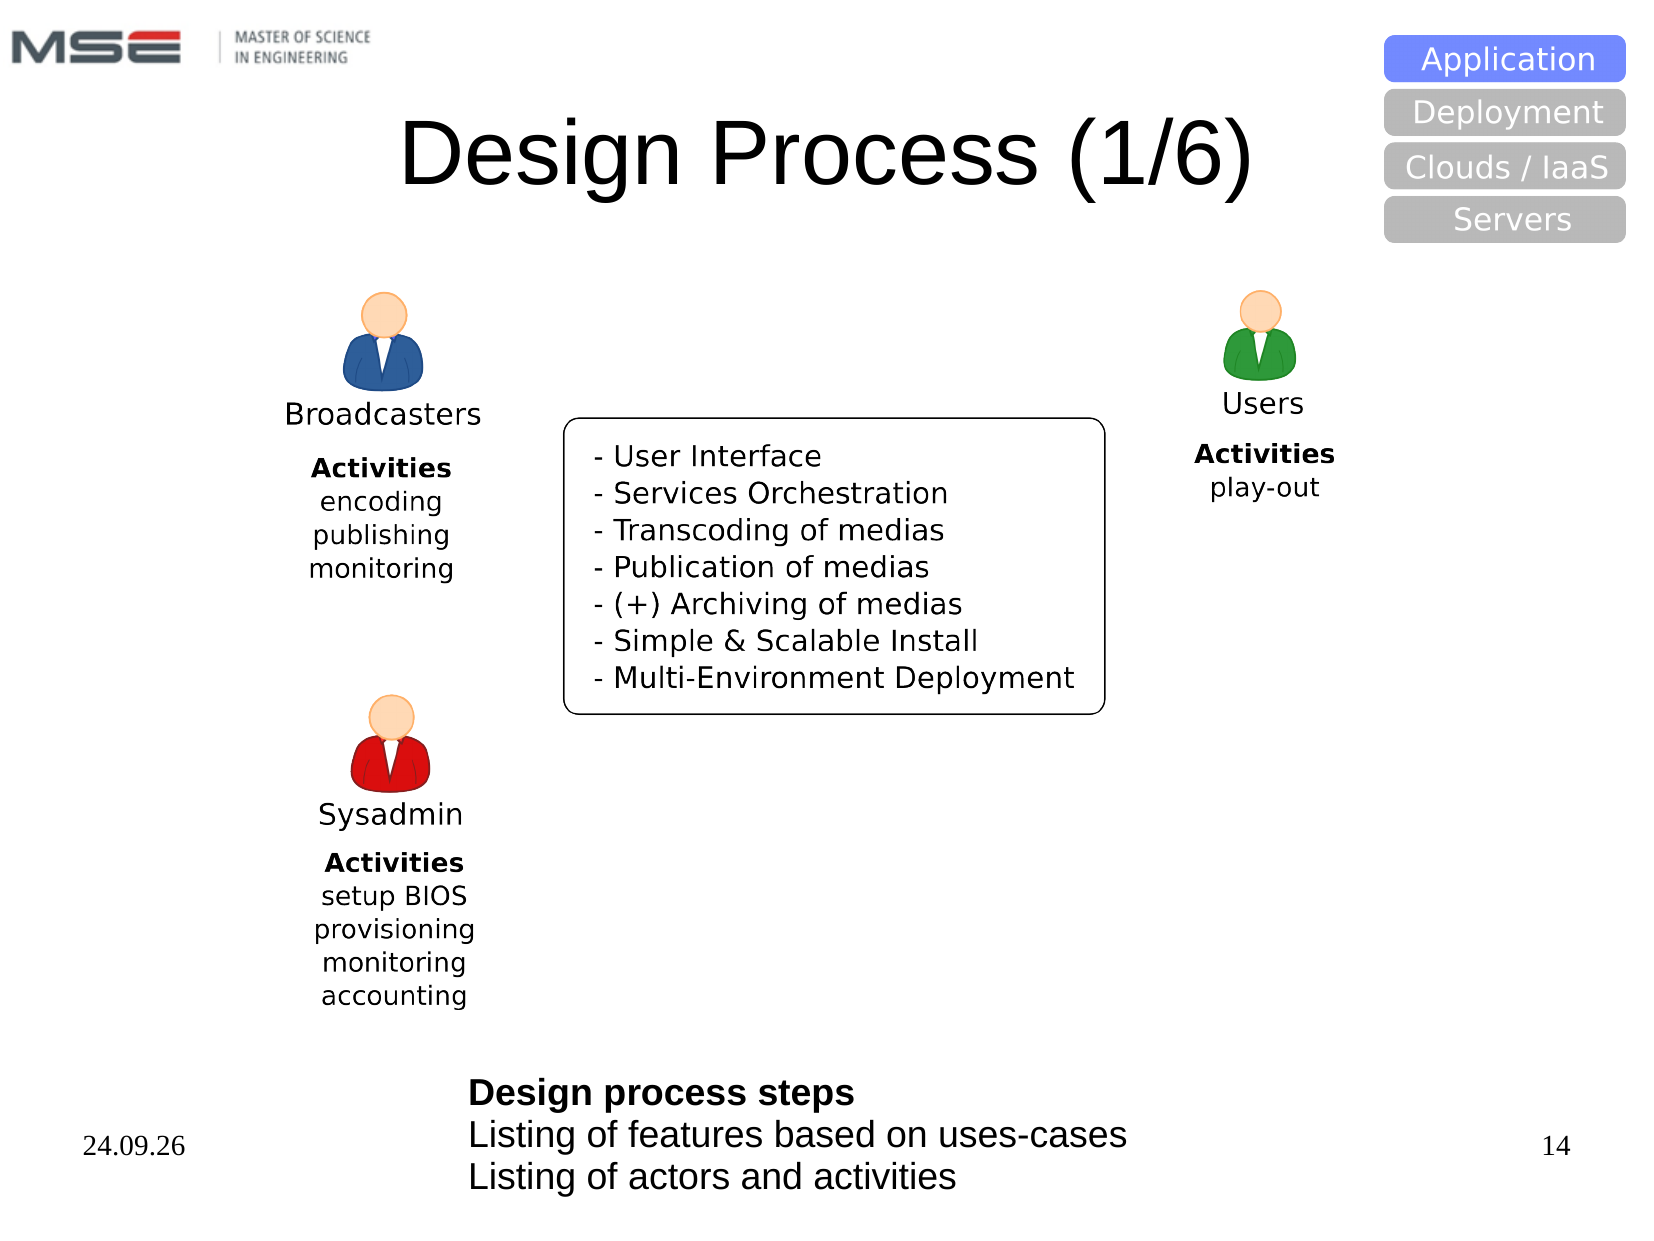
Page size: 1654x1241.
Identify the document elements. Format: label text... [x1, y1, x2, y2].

picture [3, 0, 402, 107]
title Design Process (1/6) [82, 49, 1571, 257]
picture [287, 290, 1334, 1010]
picture [1384, 35, 1626, 243]
text_box Design process steps Listing of features based on uses-cases Listing of actors and activities [453, 1063, 1143, 1205]
